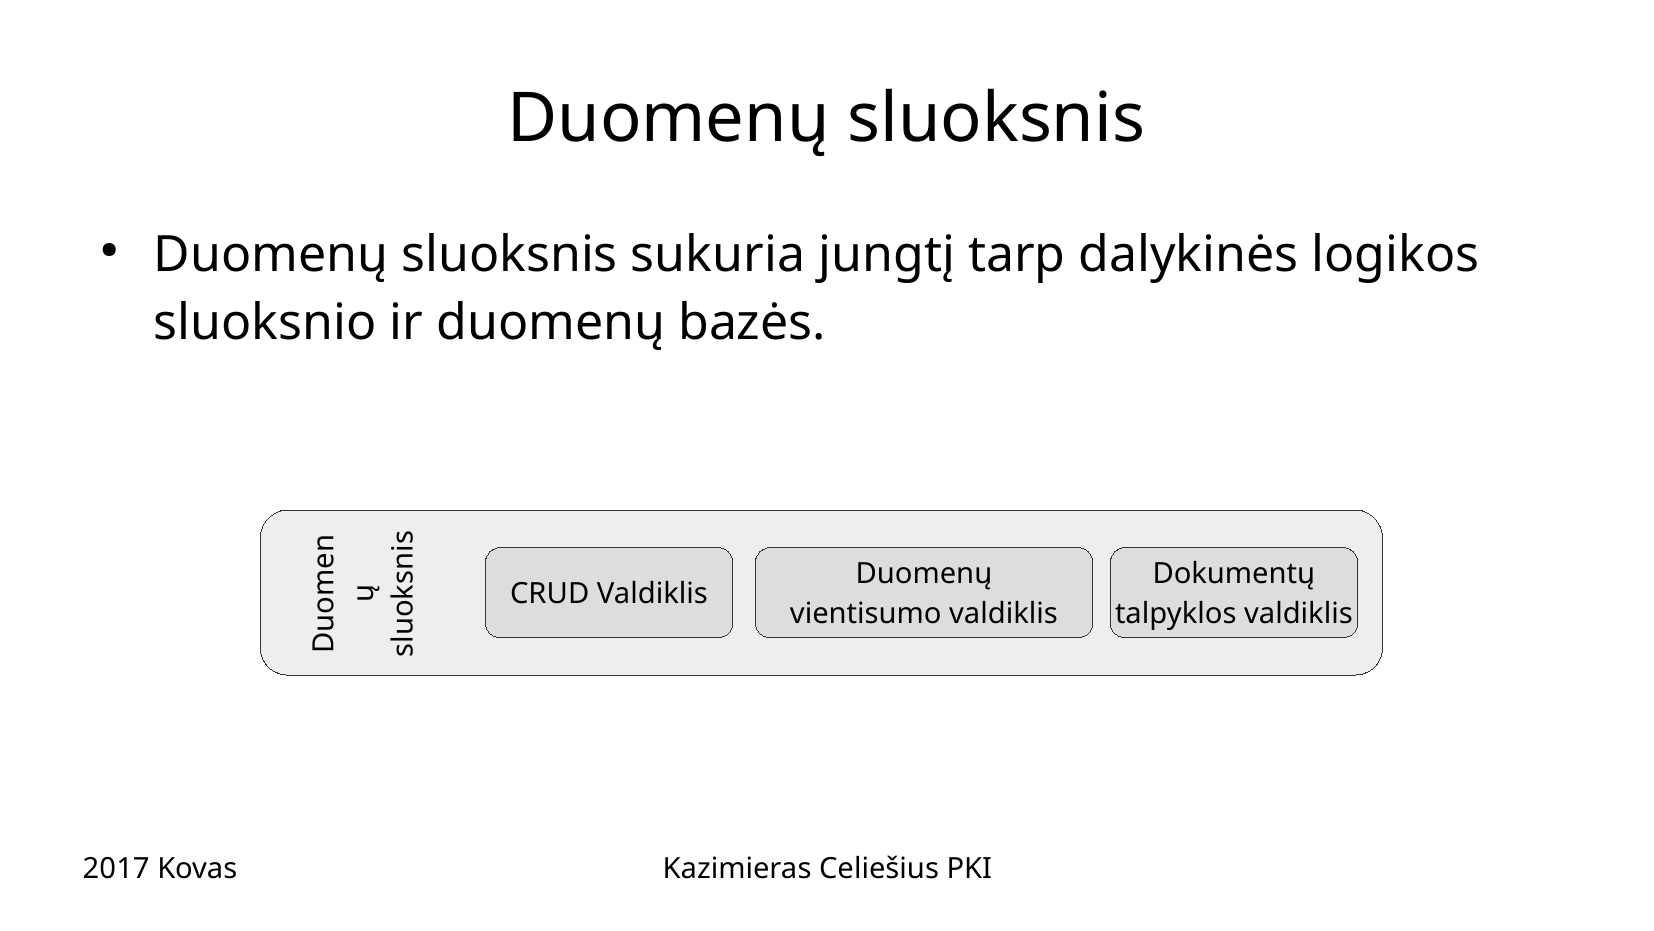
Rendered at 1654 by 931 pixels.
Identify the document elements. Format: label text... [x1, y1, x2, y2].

list Duomenų sluoksnis sukuria jungtį tarp dalykinės logikos sluoksnio ir duomenų bazės. [82, 217, 1571, 757]
text_box Dokumentų talpyklos valdiklis [1110, 547, 1358, 638]
text_box Duomenų sluoksnis [294, 512, 380, 672]
text_box [260, 510, 1383, 676]
title Duomenų sluoksnis [82, 37, 1571, 193]
text_box CRUD Valdiklis [485, 547, 733, 638]
text_box Duomenų vientisumo valdiklis [755, 547, 1093, 638]
